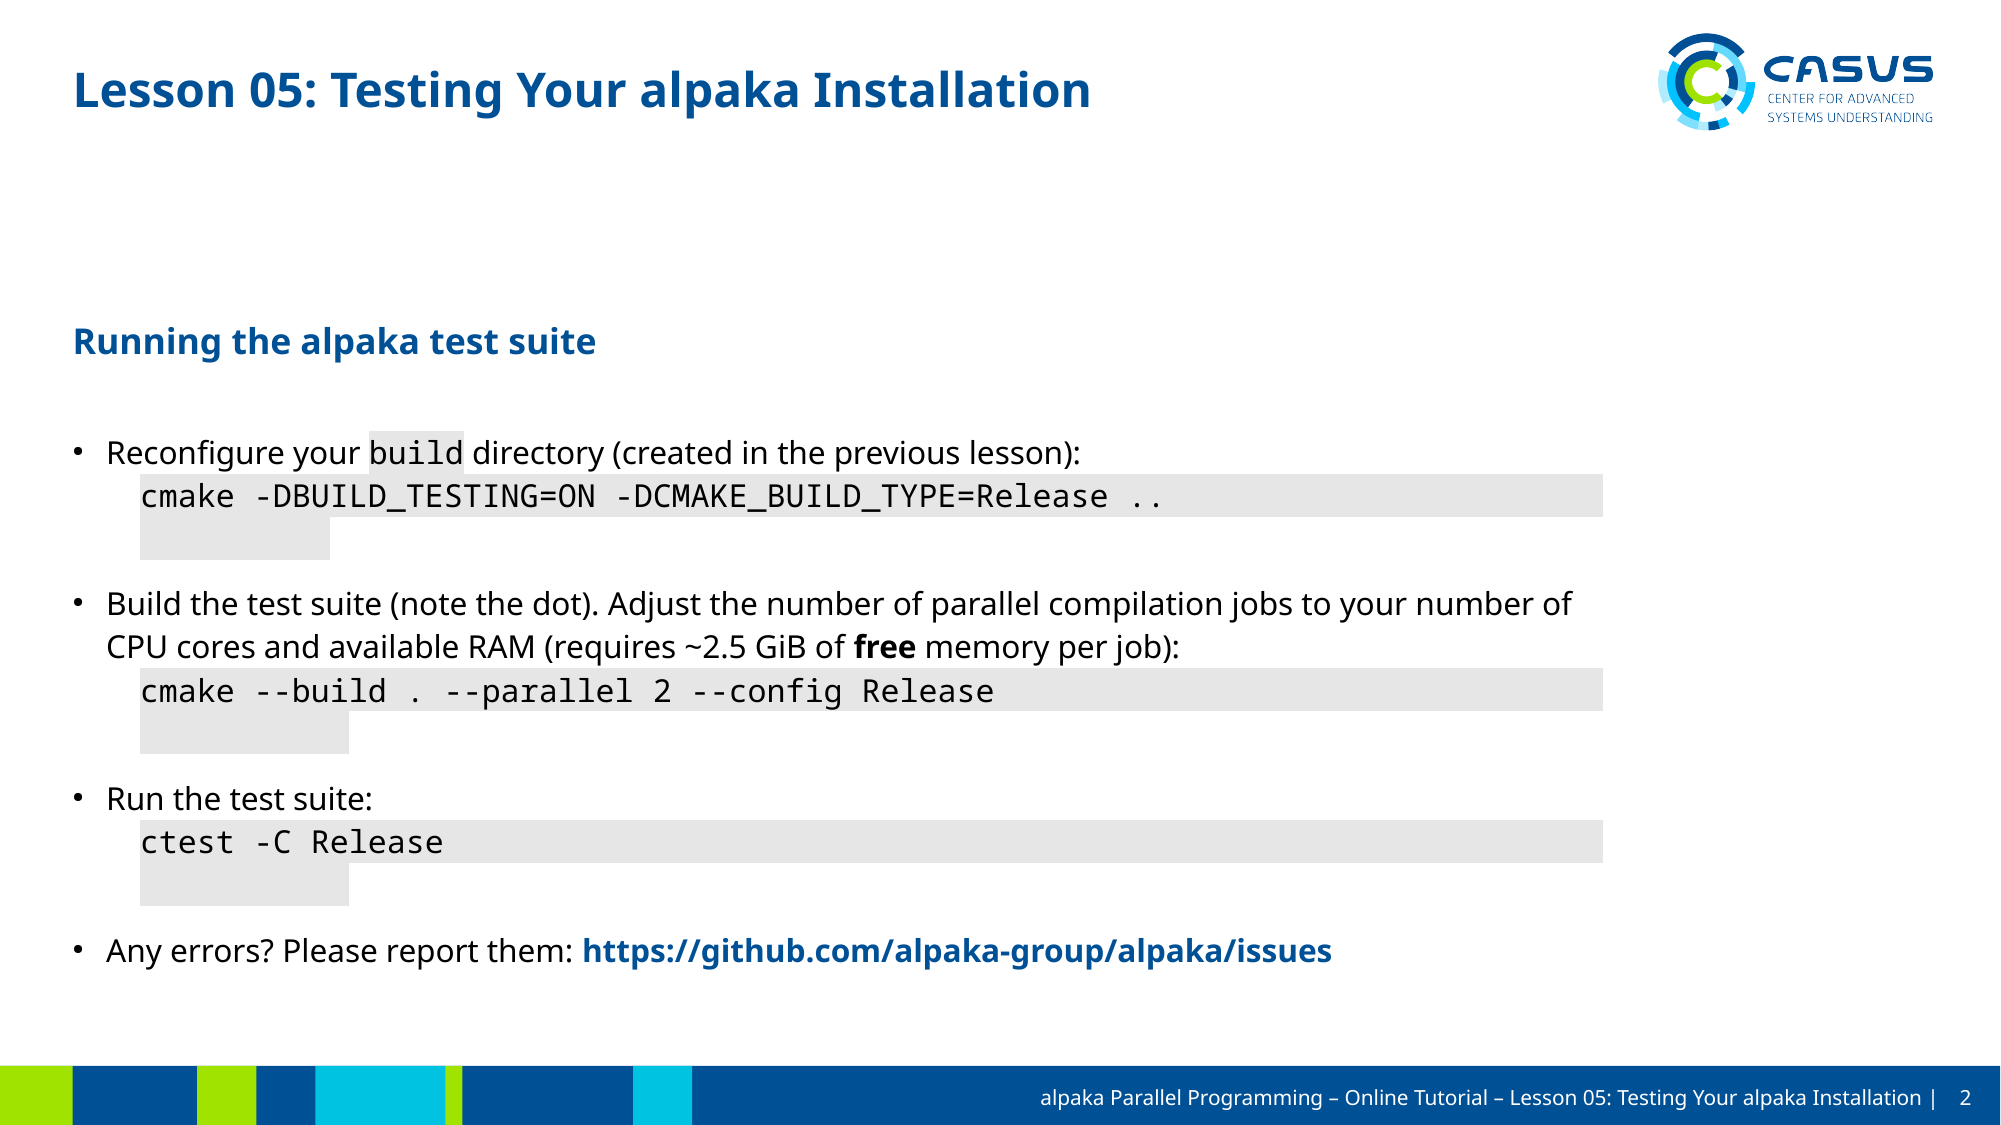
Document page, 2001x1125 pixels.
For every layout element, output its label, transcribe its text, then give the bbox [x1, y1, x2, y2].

list Running the alpaka test suite Reconfigure your build directory (created in the previous lesson): cmake -DBUILD_TESTING=ON -DCMAKE_BUILD_TYPE=Release .. Build the test suite (note the dot). Adjust the number of parallel compilation jobs to your number of CPU cores and available RAM (requires ~2.5 GiB of free memory per job): cmake --build . --parallel 2 --config Release Run the test suite: ctest -C Release Any errors? Please report them: https://github.com/alpaka-group/alpaka/issues [72, 316, 1620, 979]
title Lesson 05: Testing Your alpaka Installation [72, 54, 1620, 123]
picture [1658, 33, 1933, 131]
